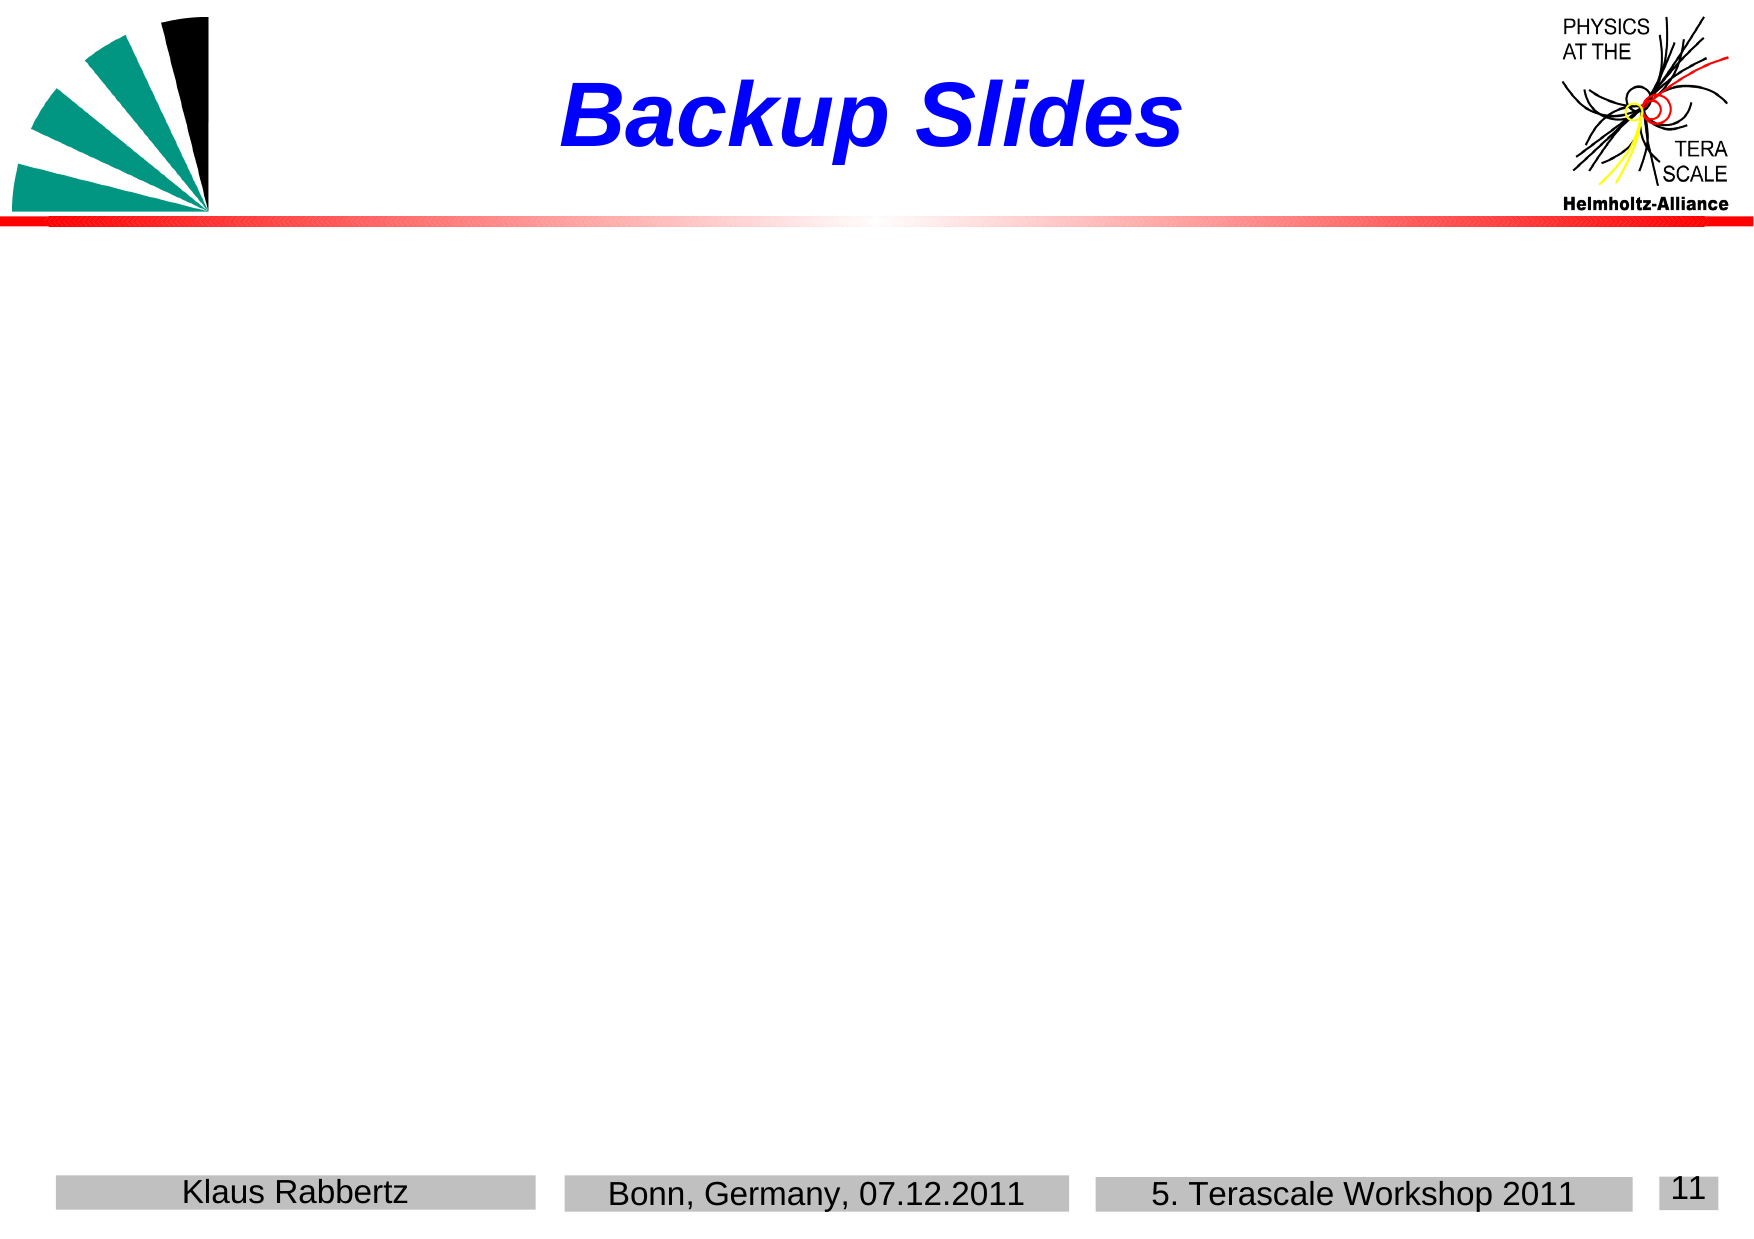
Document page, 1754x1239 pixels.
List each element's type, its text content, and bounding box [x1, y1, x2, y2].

title Backup Slides [220, 16, 1525, 213]
picture [12, 17, 209, 214]
picture [1546, 9, 1744, 223]
